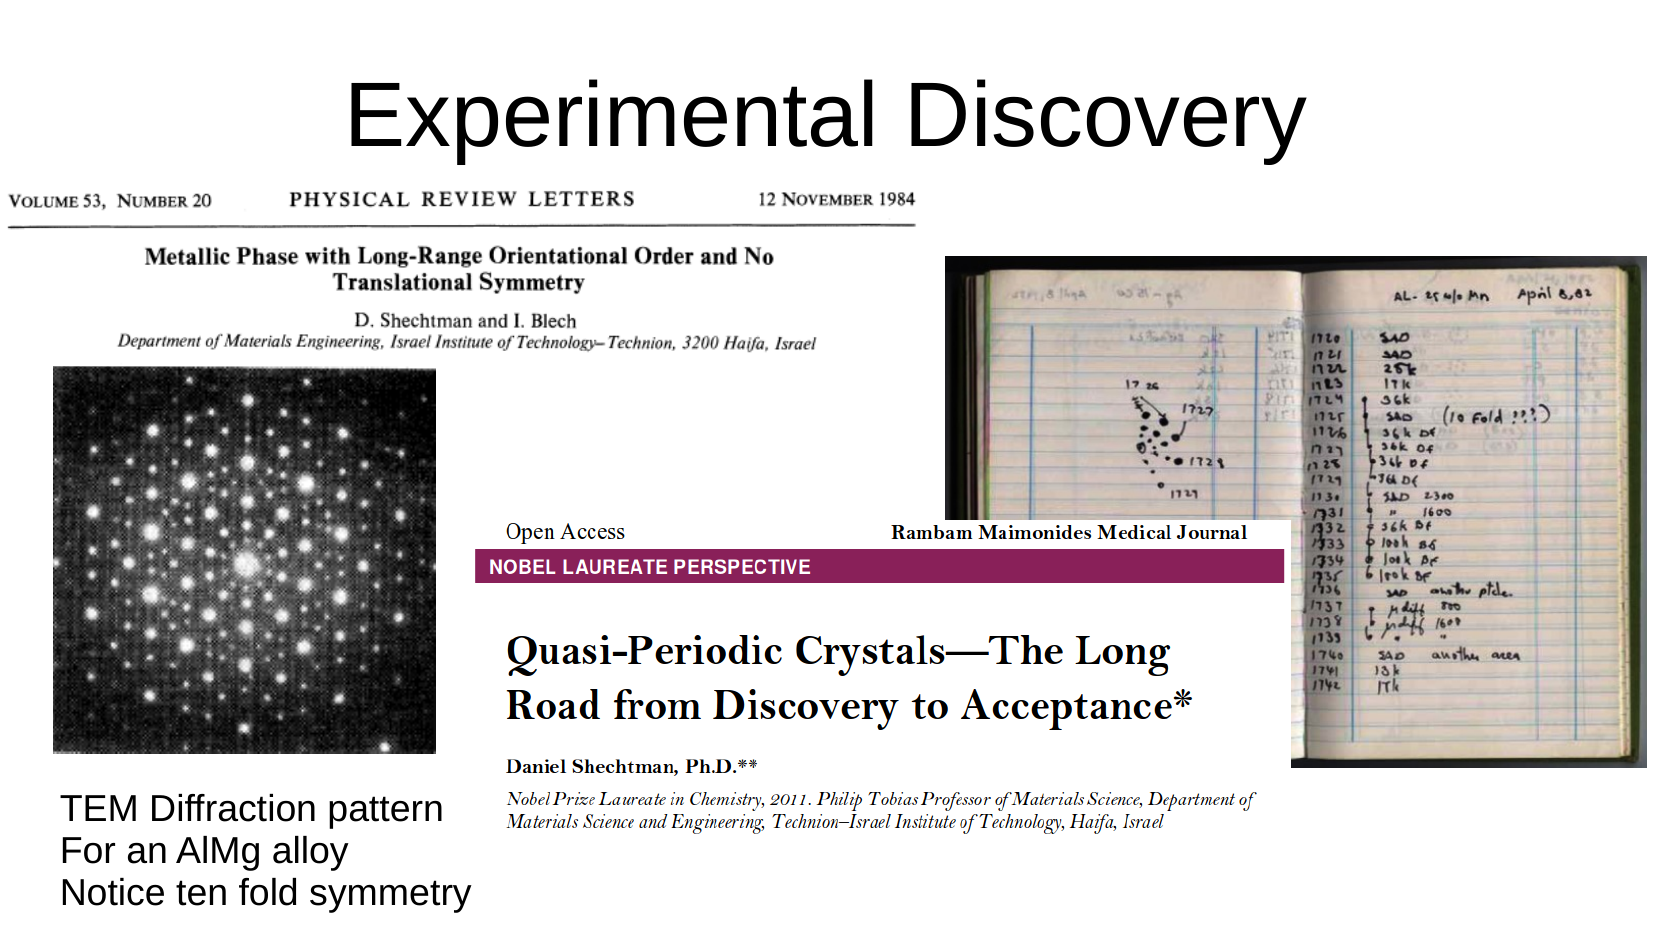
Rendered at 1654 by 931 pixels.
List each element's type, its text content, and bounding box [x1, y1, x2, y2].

picture [0, 179, 931, 754]
title Experimental Discovery [82, 37, 1571, 193]
text_box TEM Diffraction pattern For an AlMg alloy Notice ten fold symmetry [45, 780, 508, 921]
picture [467, 256, 1647, 841]
